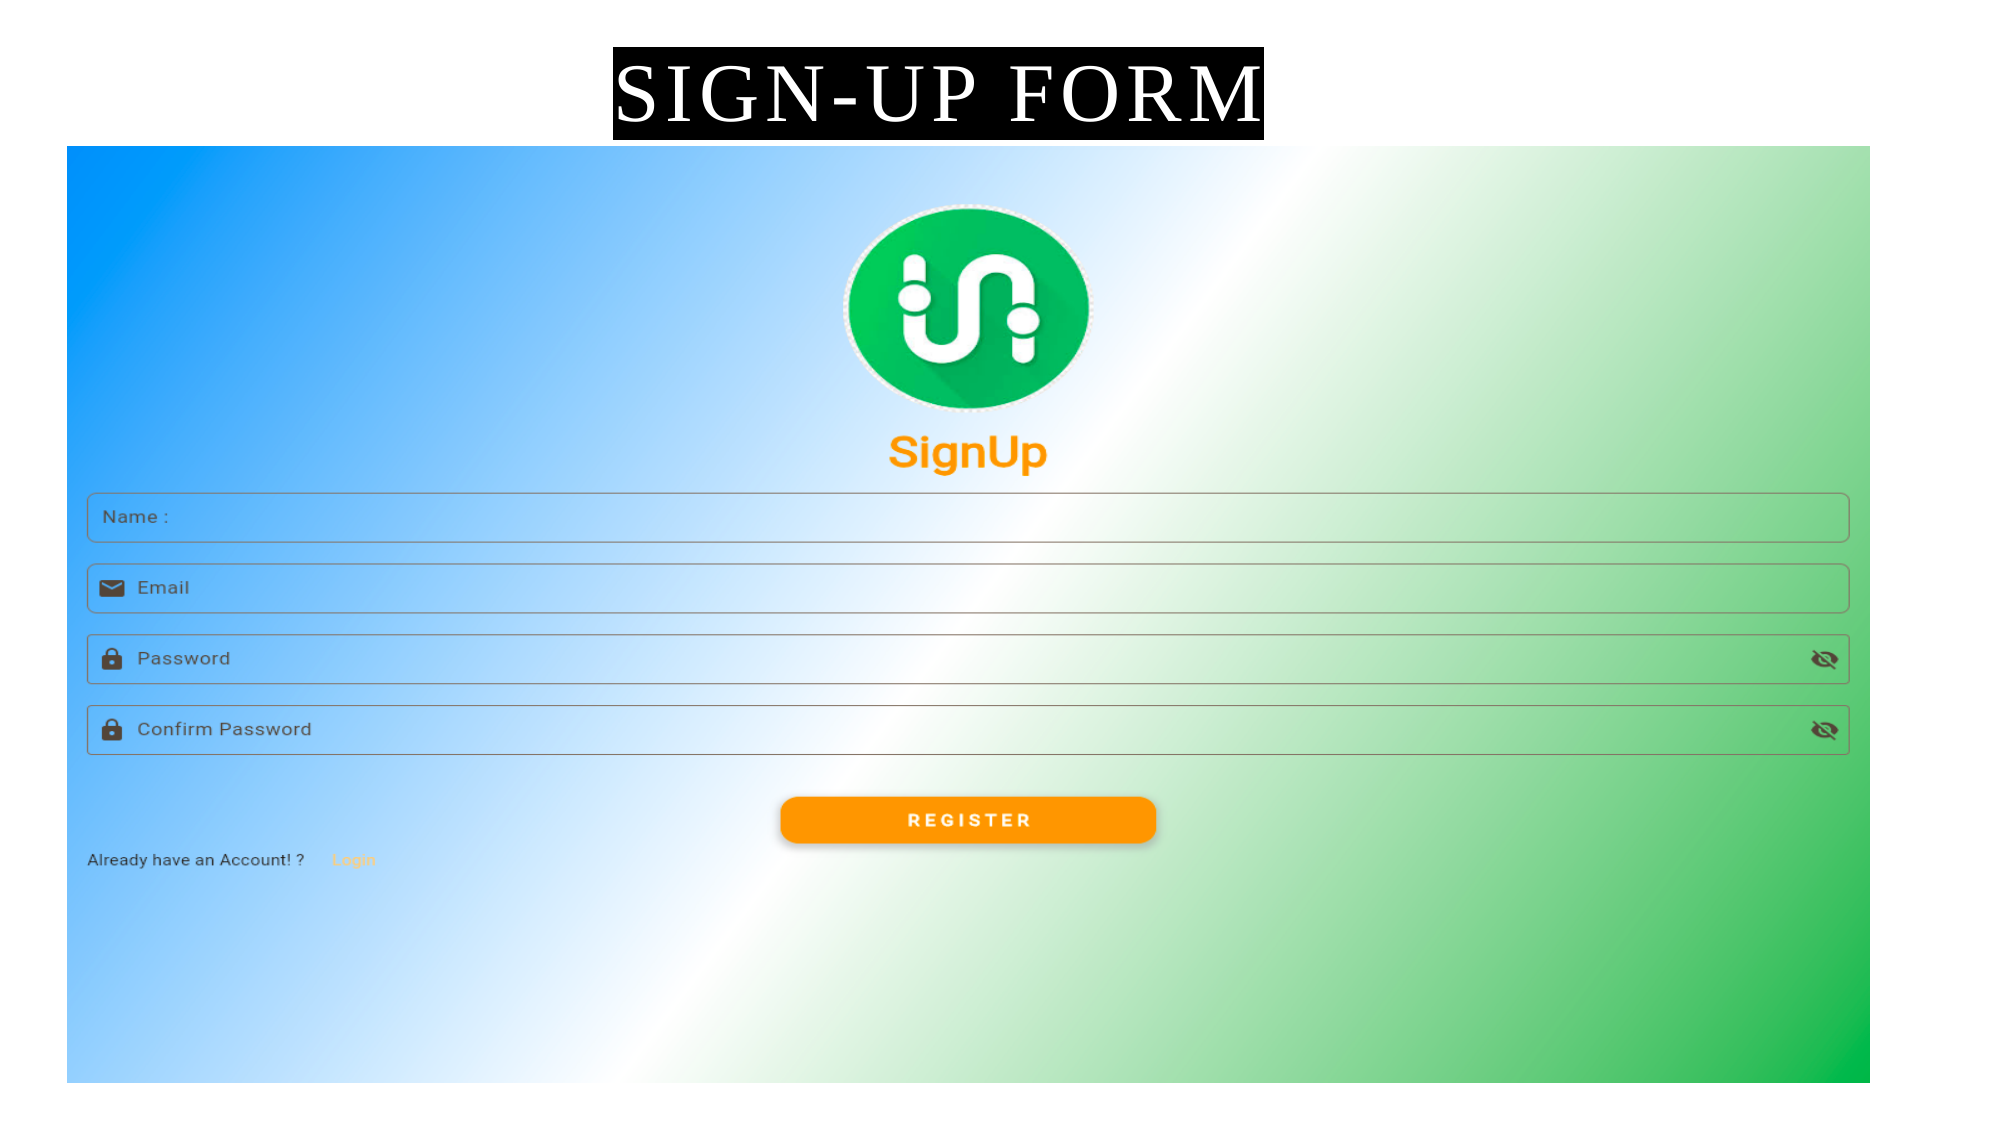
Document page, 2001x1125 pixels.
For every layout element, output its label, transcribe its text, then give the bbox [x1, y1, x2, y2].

picture [67, 146, 1870, 1083]
title Sign-up form [66, 0, 1810, 146]
